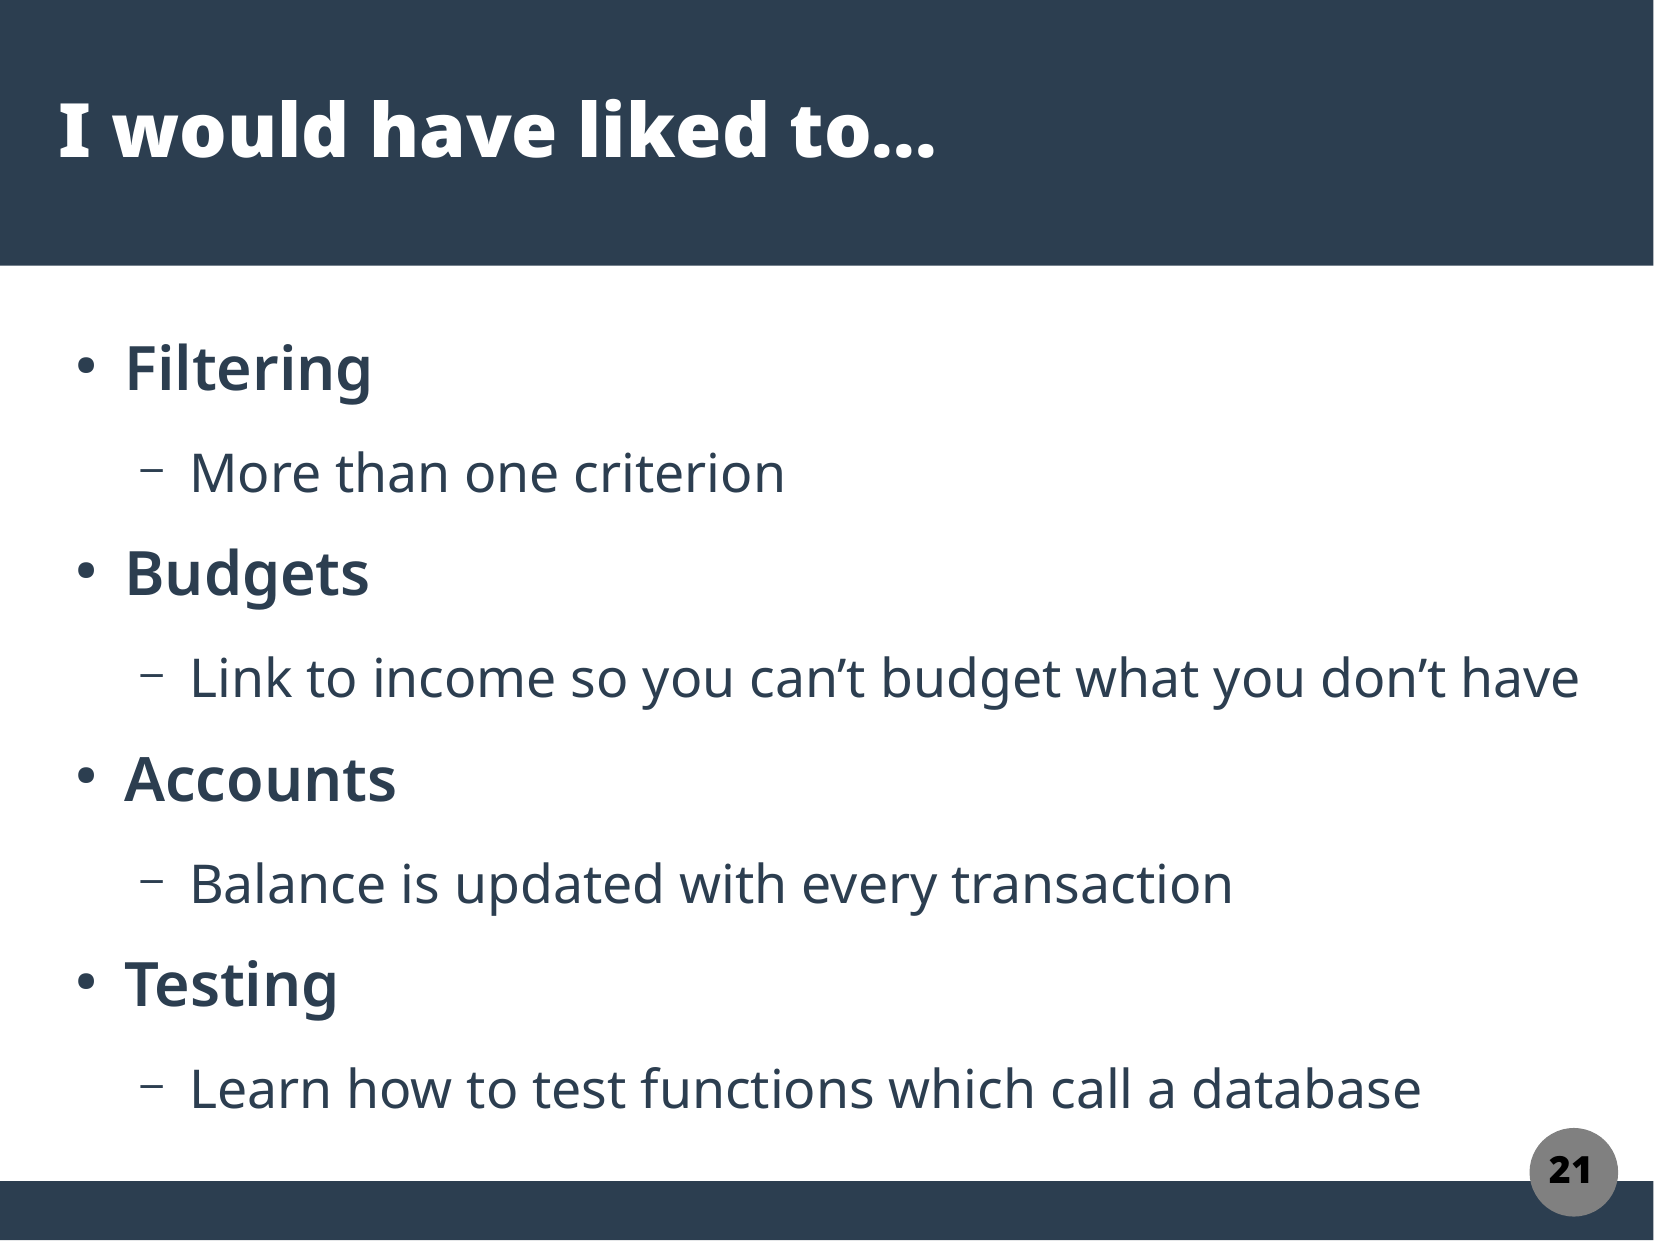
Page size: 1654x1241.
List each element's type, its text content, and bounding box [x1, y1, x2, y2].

title I would have liked to... [59, 49, 1595, 207]
list Filtering More than one criterion Budgets Link to income so you can’t budget what you don’t have Accounts Balance is updated with every transaction Testing Learn how to test functions which call a database [59, 324, 1595, 1152]
